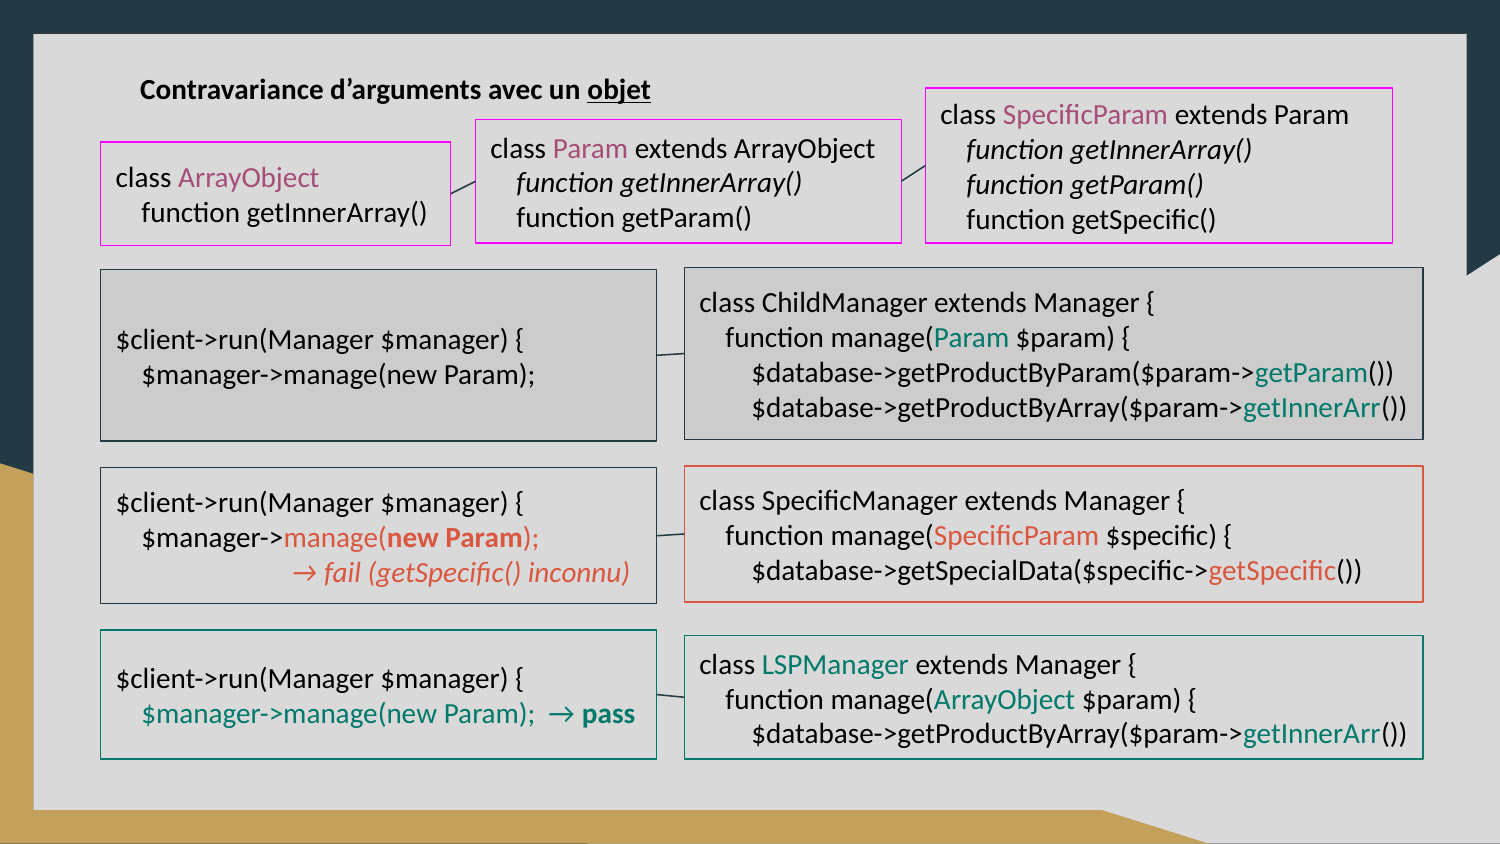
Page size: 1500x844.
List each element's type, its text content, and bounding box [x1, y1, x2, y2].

text_box class SpecificParam extends Param function getInnerArray() function getParam() function getSpecific() [925, 88, 1393, 243]
text_box class LSPManager extends Manager { function manage(ArrayObject $param) { $database->getProductByArray($param->getInnerArr()) [684, 635, 1424, 760]
text_box $client->run(Manager $manager) { $manager->manage(new Param); → pass [100, 630, 657, 759]
text_box $client->run(Manager $manager) { $manager->manage(new Param); [100, 269, 657, 442]
text_box class SpecificManager extends Manager { function manage(SpecificParam $specific) { $database->getSpecialData($specific->getSpecific()) [684, 465, 1424, 602]
text_box class ChildManager extends Manager { function manage(Param $param) { $database->getProductByParam($param->getParam()) $database->getProductByArray($param->getInnerArr()) [684, 267, 1424, 440]
text_box $client->run(Manager $manager) { $manager->manage(new Param); → fail (getSpecific() inconnu) [100, 467, 657, 604]
text_box class Param extends ArrayObject function getInnerArray() function getParam() [475, 119, 902, 243]
text_box class ArrayObject function getInnerArray() [100, 141, 451, 246]
text_box Contravariance d’arguments avec un objet [73, 55, 894, 121]
